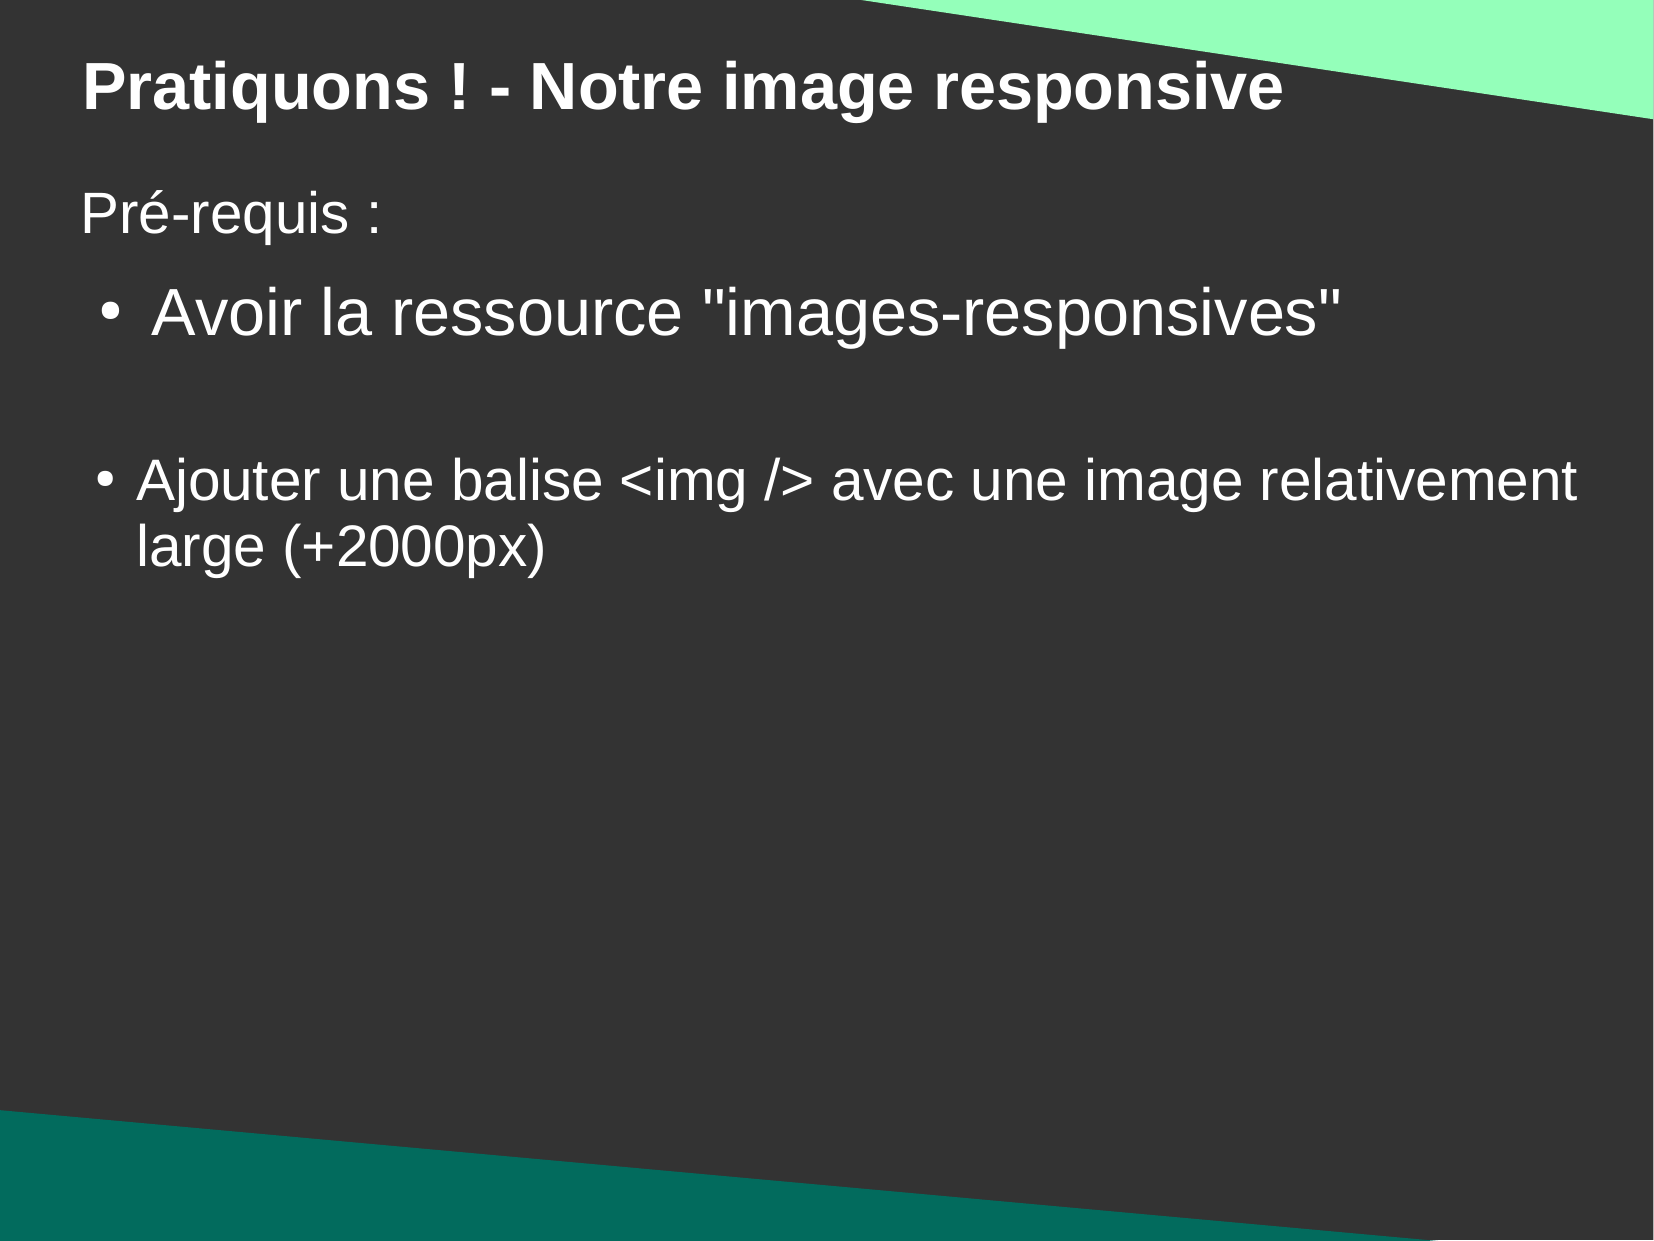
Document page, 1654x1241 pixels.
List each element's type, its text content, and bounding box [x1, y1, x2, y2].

text_box [861, 0, 1654, 120]
list Ajouter une balise <img /> avec une image relativement large (+2000px) [80, 447, 1605, 580]
title Pratiquons ! - Notre image responsive [82, 49, 1571, 152]
list Pré-requis : Avoir la ressource "images-responsives" [80, 180, 1620, 355]
